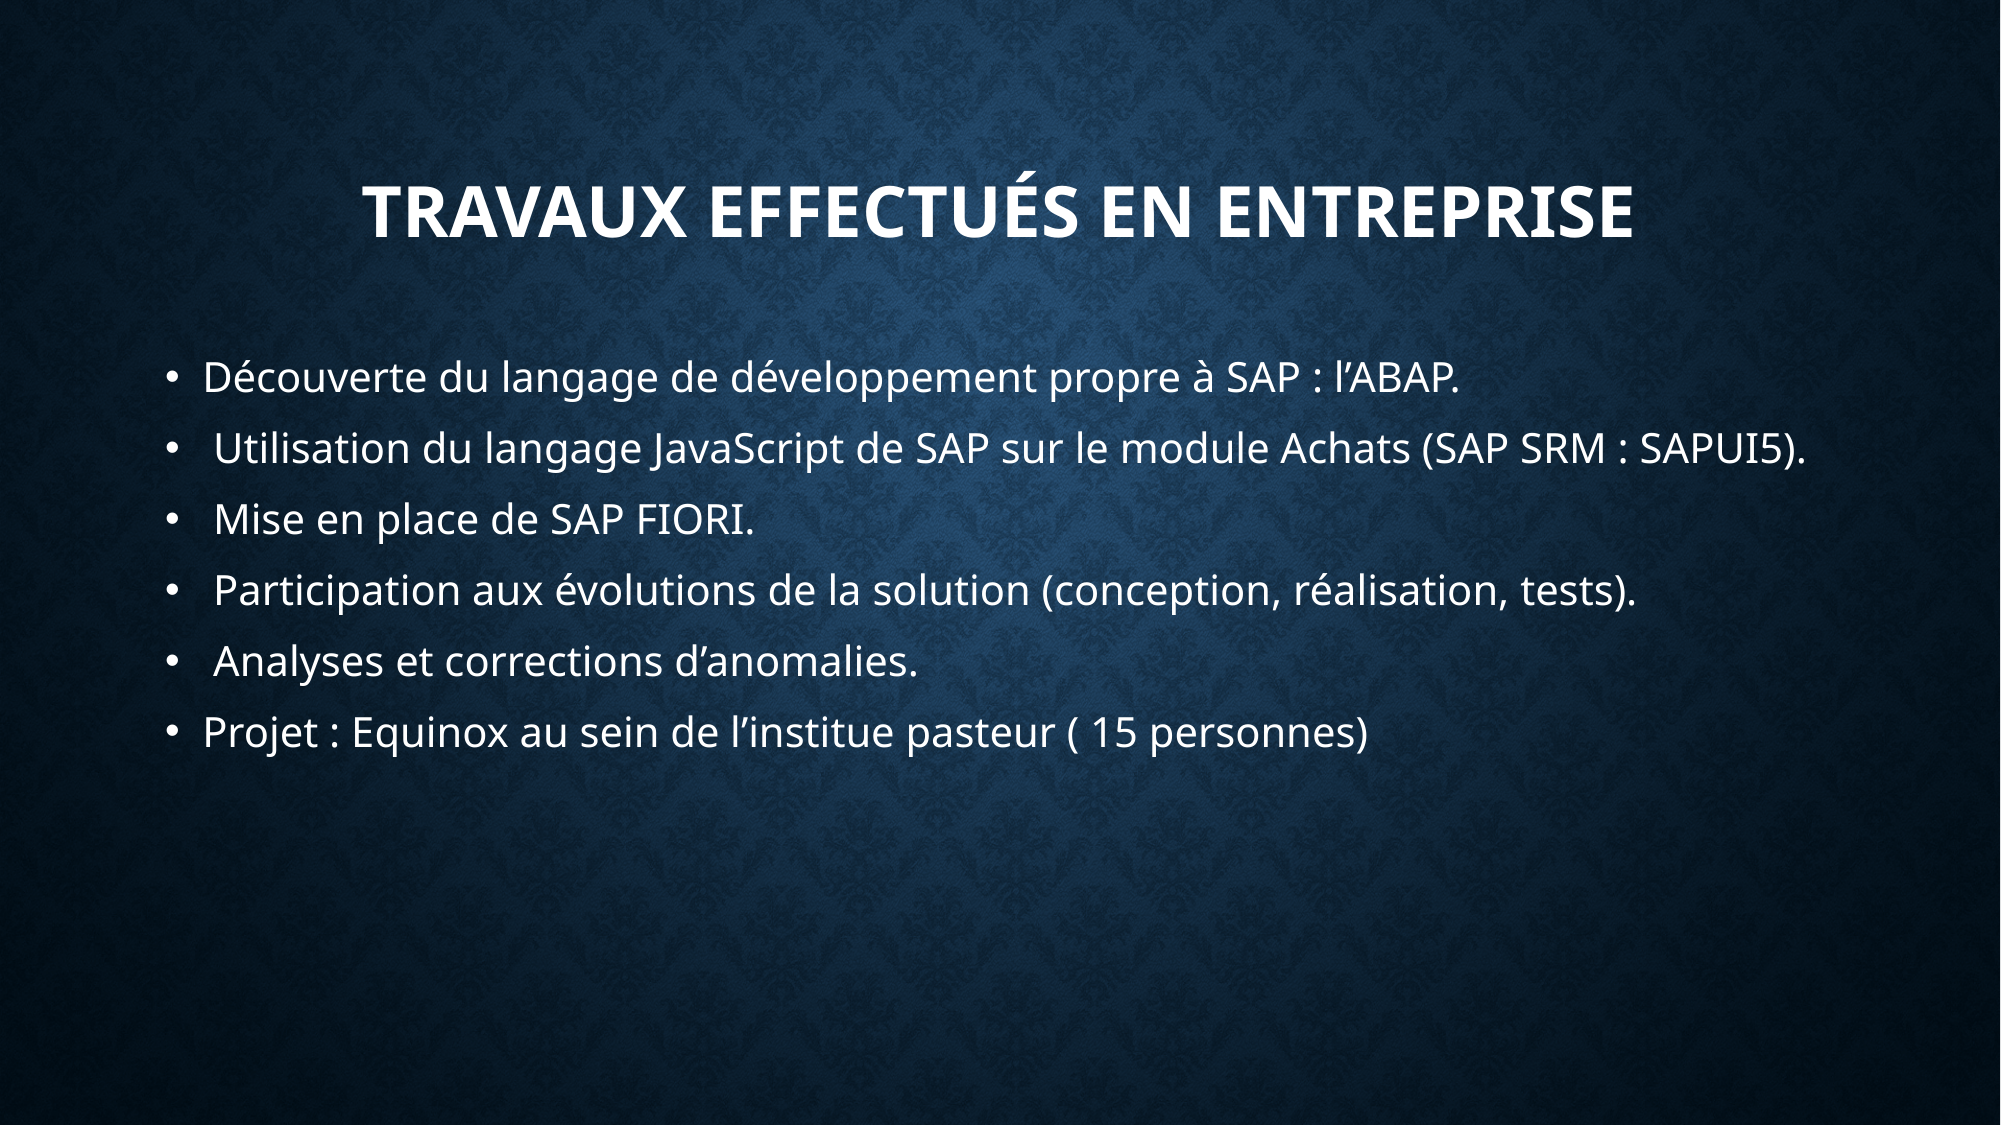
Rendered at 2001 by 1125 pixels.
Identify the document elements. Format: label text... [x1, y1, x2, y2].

list Découverte du langage de développement propre à SAP : l’ABAP. Utilisation du langage JavaScript de SAP sur le module Achats (SAP SRM : SAPUI5). Mise en place de SAP FIORI. Participation aux évolutions de la solution (conception, réalisation, tests). Analyses et corrections d’anomalies. Projet : Equinox au sein de l’institue pasteur ( 15 personnes) [149, 343, 1849, 950]
title Travaux EFFECTUéS en entreprise [149, 99, 1849, 318]
picture [0, 0, 2001, 1125]
